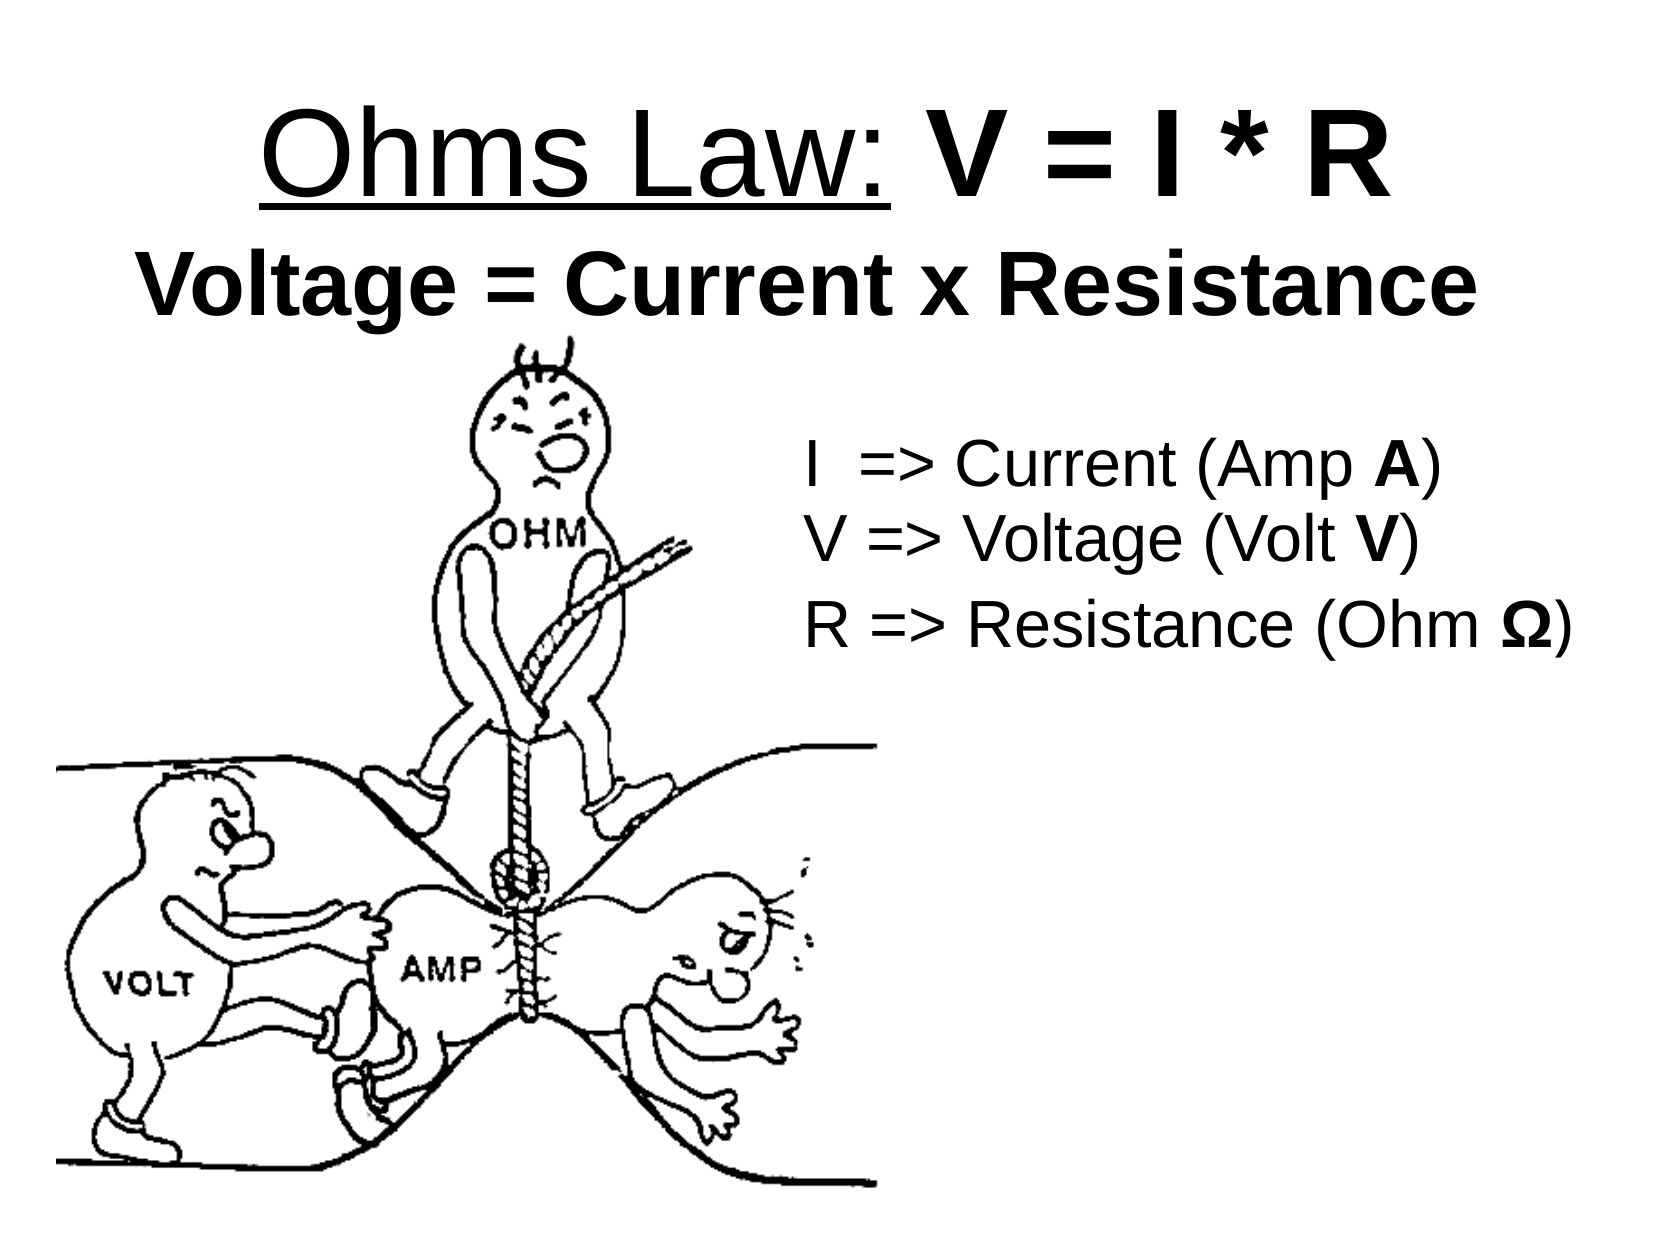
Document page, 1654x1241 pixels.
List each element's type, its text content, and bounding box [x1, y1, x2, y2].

picture [56, 320, 881, 1206]
text_box I => Current (Amp A) V => Voltage (Volt V) R => Resistance (Ohm Ω) [881, 418, 1613, 692]
text_box [45, 195, 1606, 415]
text_box Voltage = Current x Resistance [120, 225, 1531, 343]
title Ohms Law: V = I * R [82, 49, 1571, 195]
